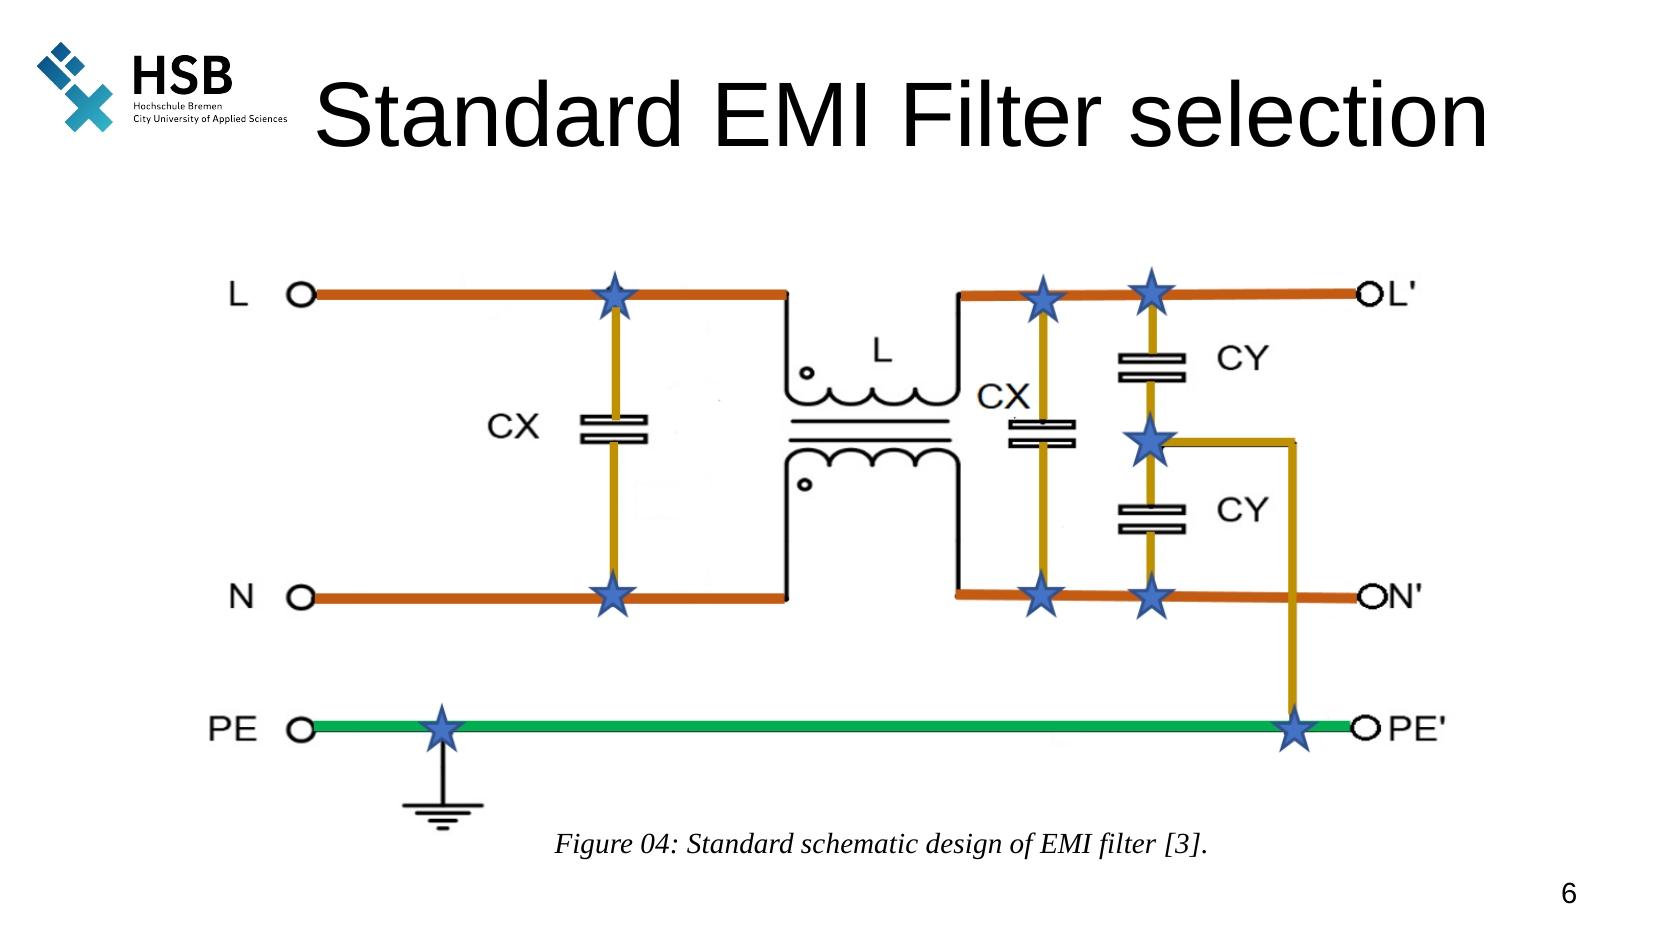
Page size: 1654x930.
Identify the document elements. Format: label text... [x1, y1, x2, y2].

text_box Figure 04: Standard schematic design of EMI filter [3]. [539, 819, 1225, 867]
title Standard EMI Filter selection [82, 37, 1571, 193]
picture [197, 254, 1455, 844]
text_box <number> [1546, 870, 1653, 926]
picture [26, 23, 297, 149]
